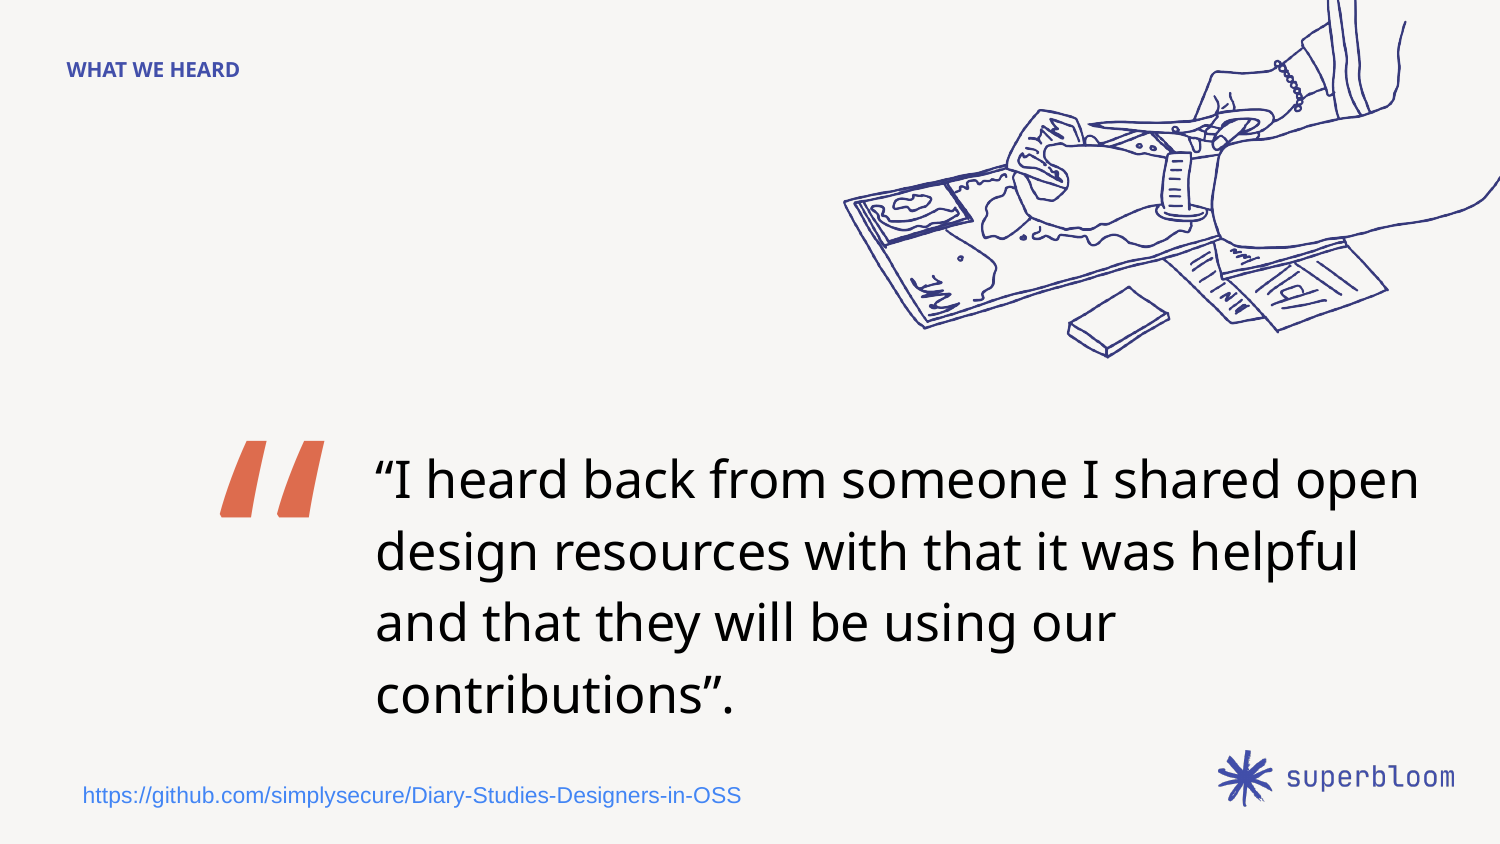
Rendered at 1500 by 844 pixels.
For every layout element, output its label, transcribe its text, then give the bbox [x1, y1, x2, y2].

text_box “I heard back from someone I shared open design resources with that it was helpful and that they will be using our contributions”. [360, 421, 1440, 740]
picture [1218, 750, 1454, 807]
text_box https://github.com/simplysecure/Diary-Studies-Designers-in-OSS [67, 765, 786, 824]
picture [785, 0, 1500, 390]
